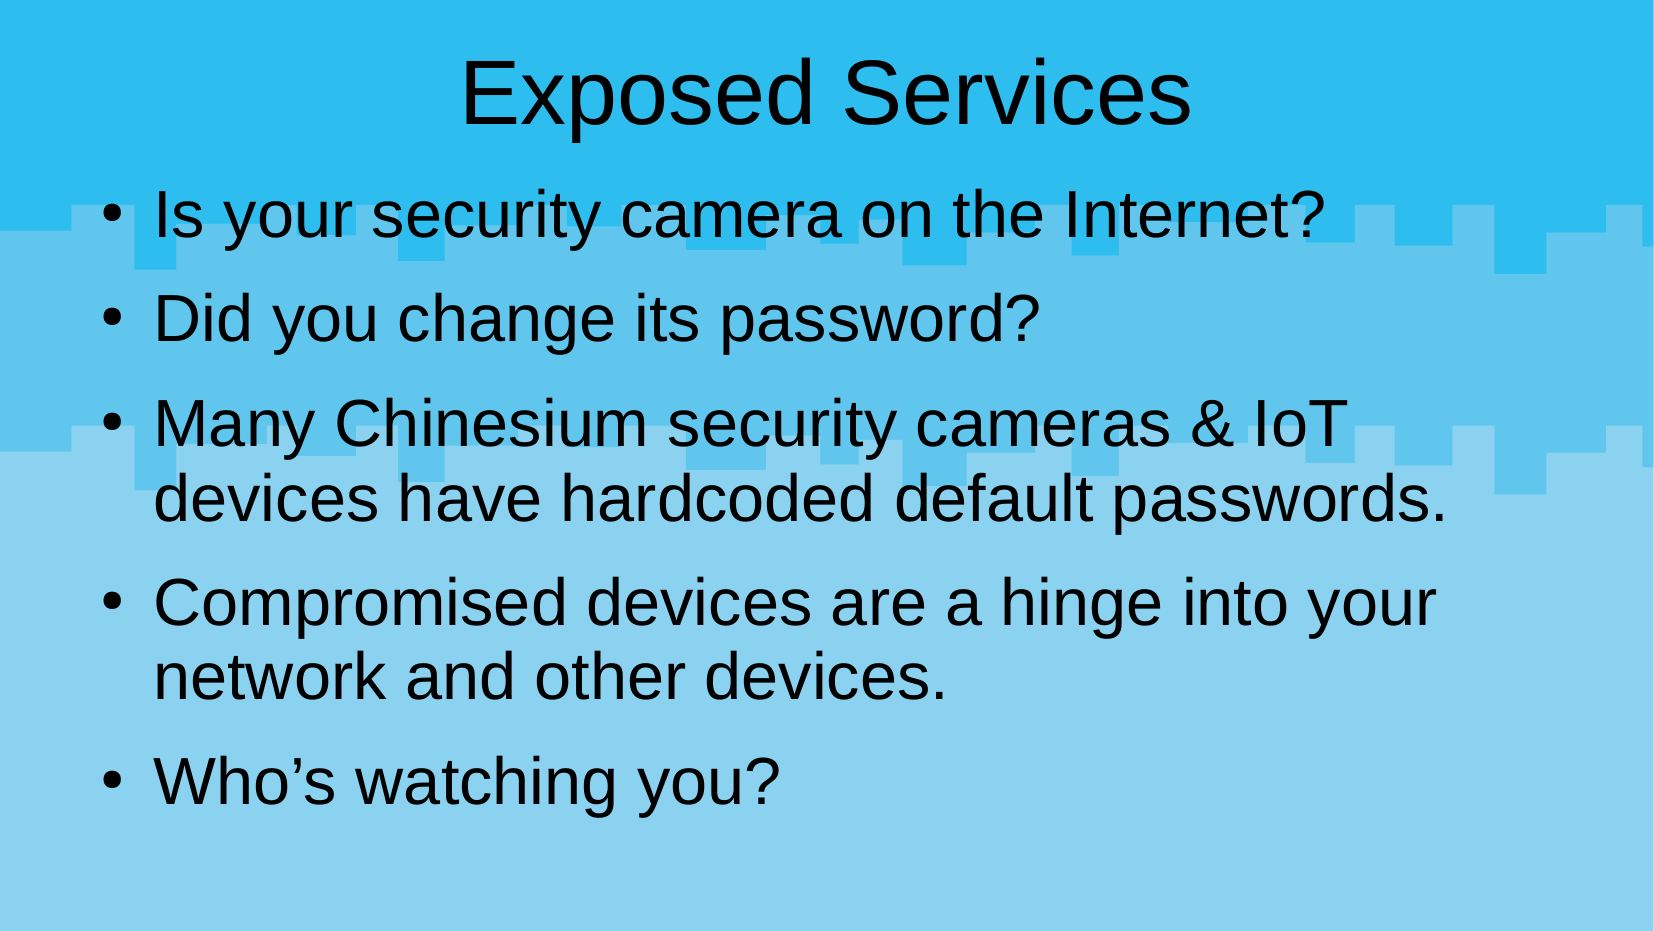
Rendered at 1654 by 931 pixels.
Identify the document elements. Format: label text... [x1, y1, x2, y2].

picture [0, 0, 1654, 931]
list Is your security camera on the Internet? Did you change its password? Many Chinesium security cameras & IoT devices have hardcoded default passwords. Compromised devices are a hinge into your network and other devices. Who’s watching you? [82, 177, 1571, 827]
title Exposed Services [82, 37, 1571, 148]
